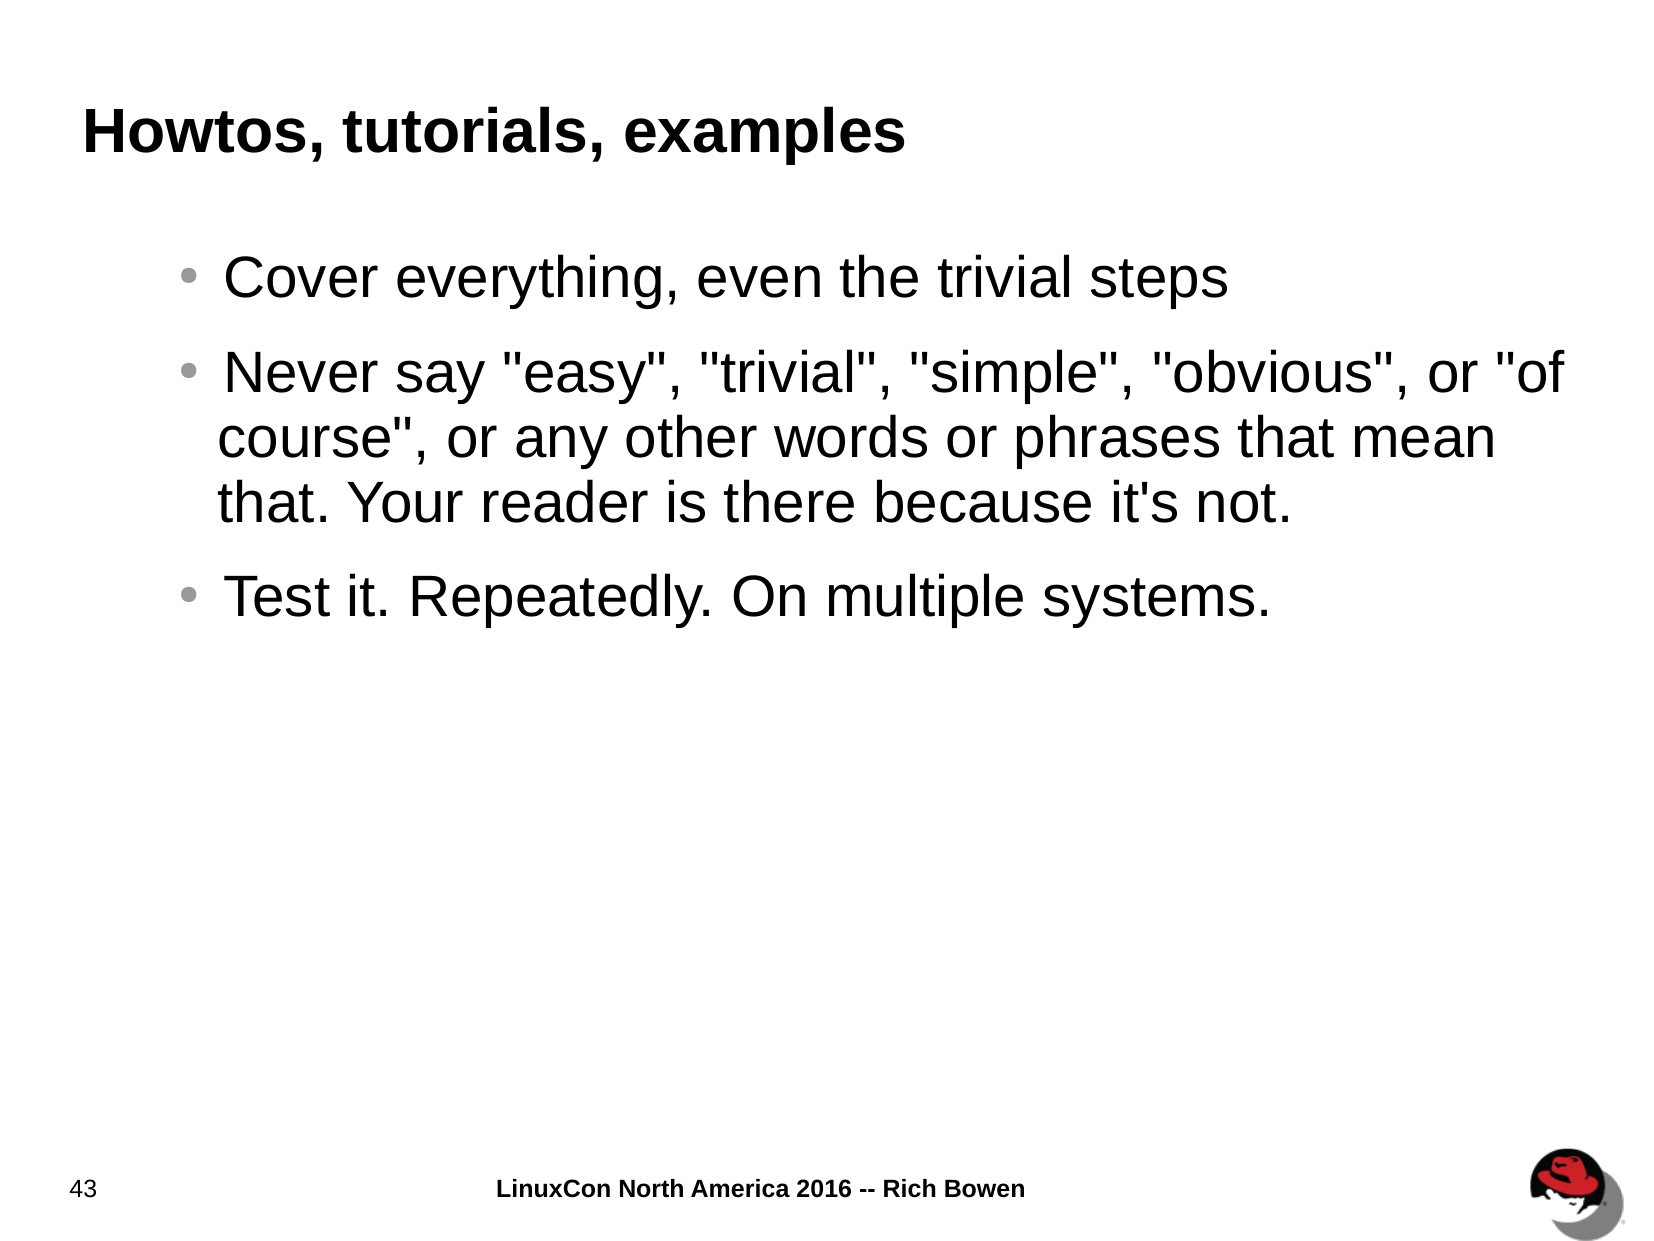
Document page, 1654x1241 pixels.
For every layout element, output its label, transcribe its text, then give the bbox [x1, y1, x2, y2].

picture [1529, 1146, 1613, 1224]
title Howtos, tutorials, examples [82, 37, 1571, 226]
list Cover everything, even the trivial steps Never say "easy", "trivial", "simple", "obvious", or "of course", or any other words or phrases that mean that. Your reader is there because it's not. Test it. Repeatedly. On multiple systems. [86, 244, 1576, 1039]
